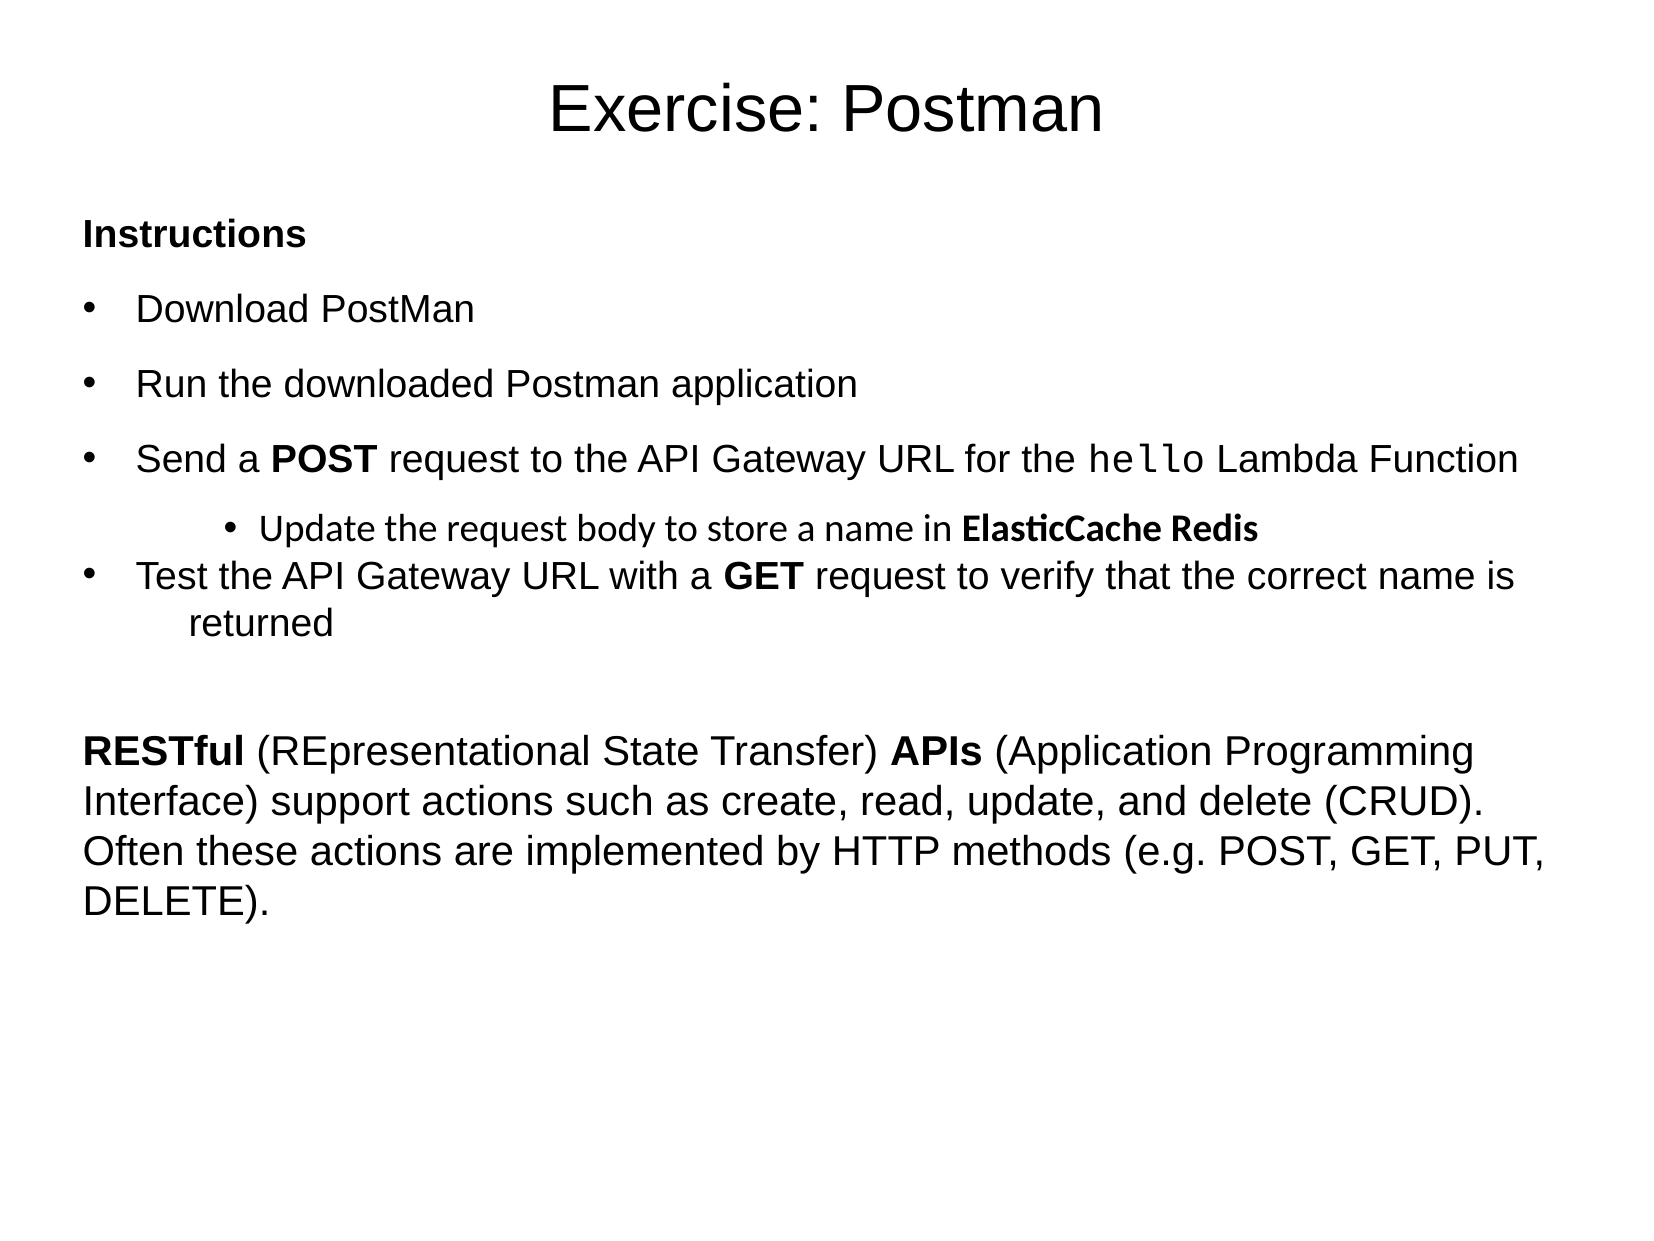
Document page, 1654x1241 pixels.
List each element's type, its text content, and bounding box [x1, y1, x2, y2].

text_box RESTful (REpresentational State Transfer) APIs (Application Programming Interface) support actions such as create, read, update, and delete (CRUD). Often these actions are implemented by HTTP methods (e.g. POST, GET, PUT, DELETE). [82, 723, 1571, 913]
title Exercise: Postman [82, 1, 1571, 208]
list Instructions Download PostMan Run the downloaded Postman application Send a POST request to the API Gateway URL for the hello Lambda Function Update the request body to store a name in ElasticCache Redis Test the API Gateway URL with a GET request to verify that the correct name is returned [82, 208, 1571, 652]
